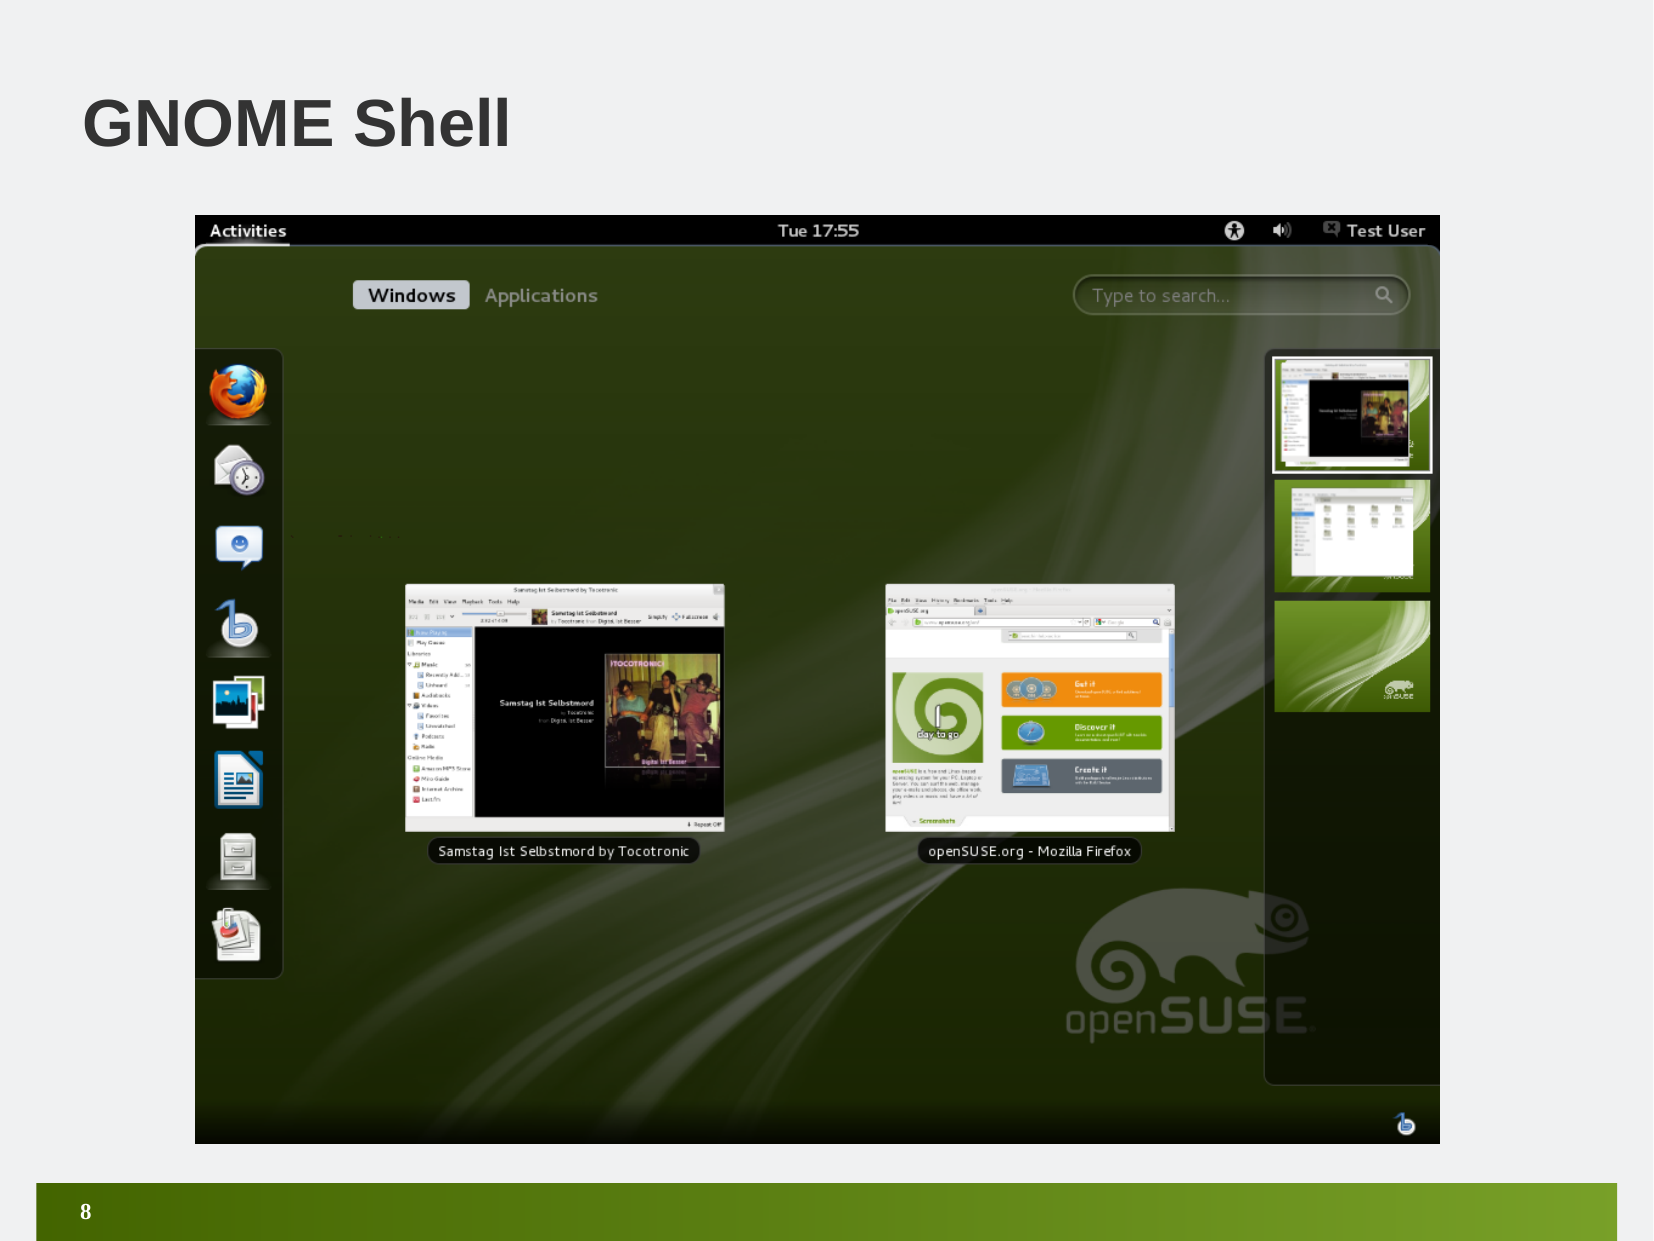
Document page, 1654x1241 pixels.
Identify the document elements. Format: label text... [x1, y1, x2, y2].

picture [0, 0, 1654, 1241]
title GNOME Shell [82, 49, 1571, 198]
